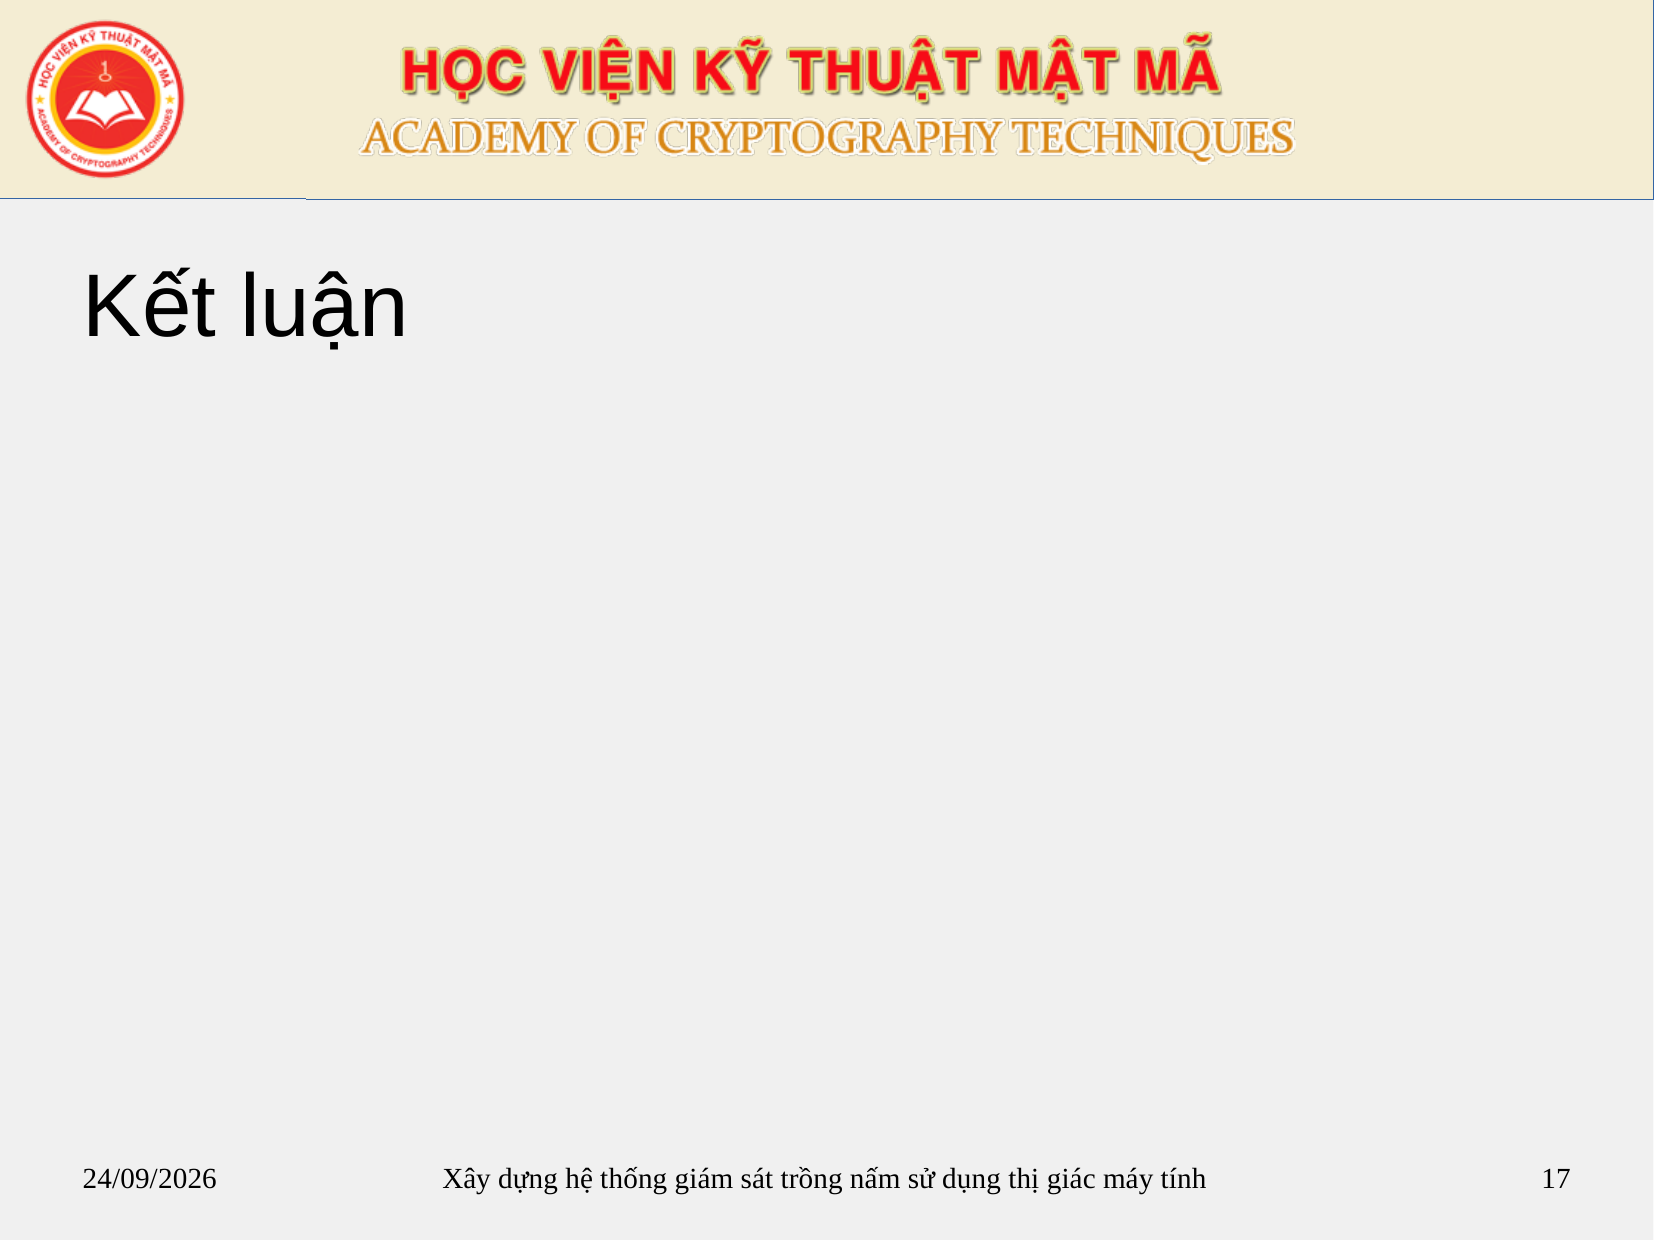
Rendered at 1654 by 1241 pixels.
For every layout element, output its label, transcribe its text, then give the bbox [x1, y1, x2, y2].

picture [358, 31, 1296, 165]
picture [17, 11, 194, 188]
title Kết luận [82, 236, 1576, 375]
